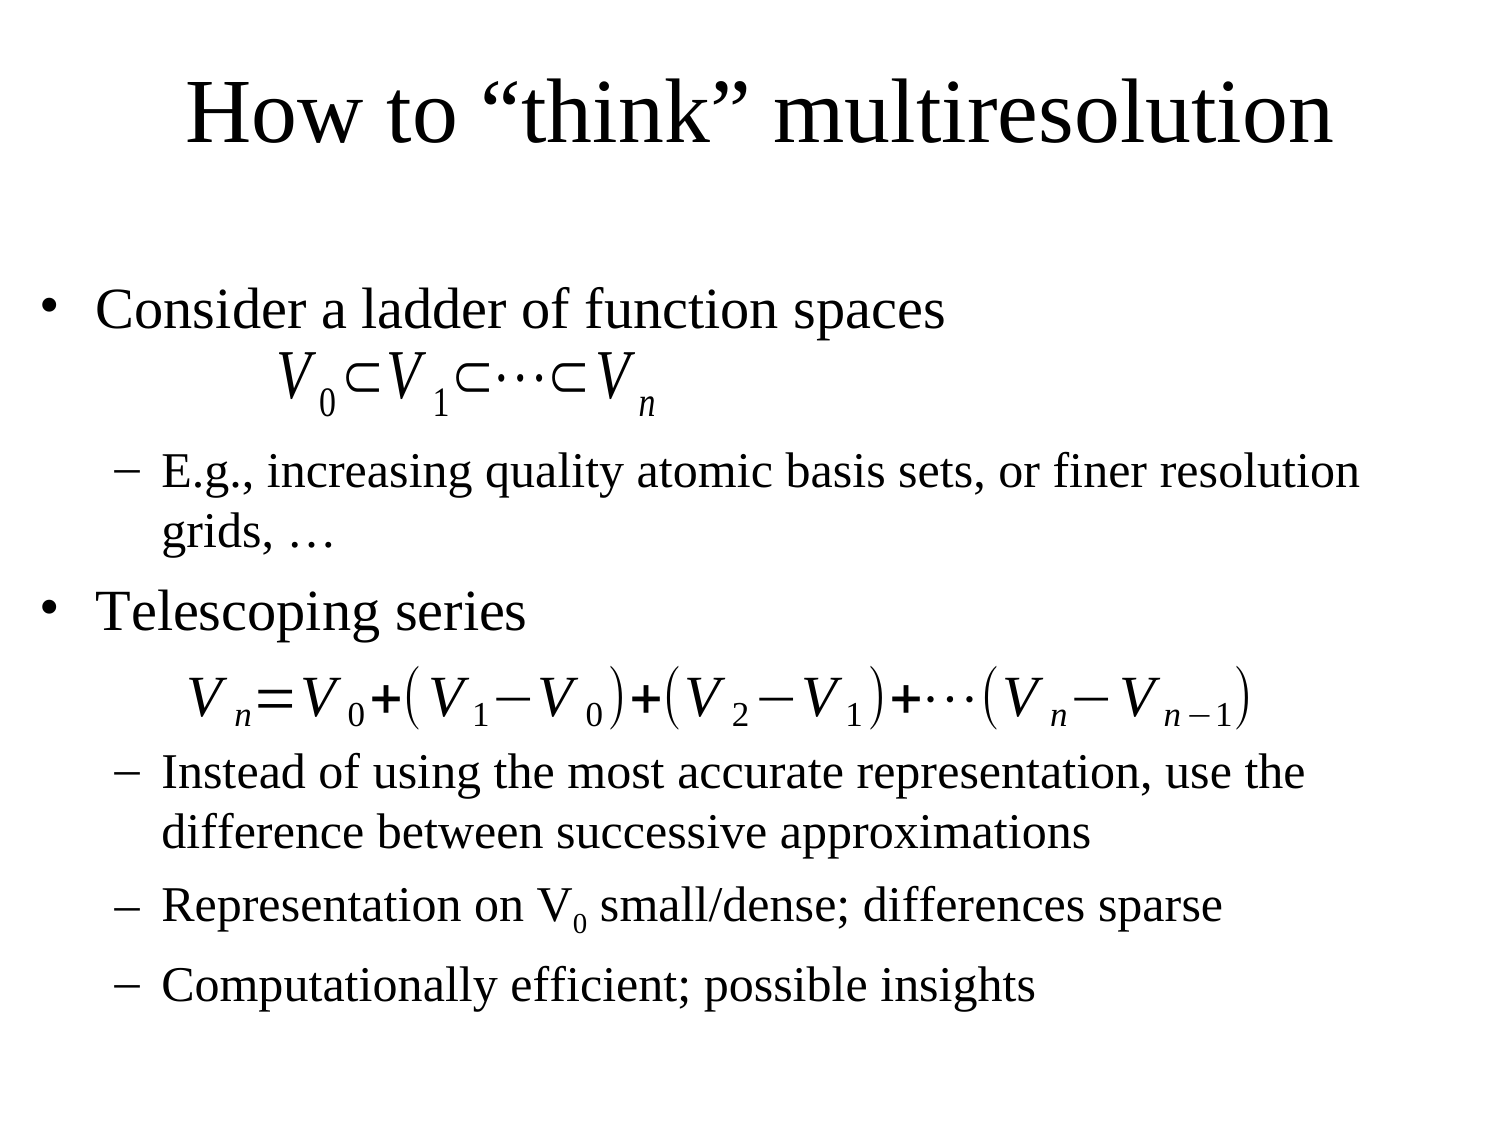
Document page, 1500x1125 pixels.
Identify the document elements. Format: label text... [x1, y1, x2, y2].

chart [262, 337, 671, 426]
title How to “think” multiresolution [75, 37, 1438, 176]
chart [172, 661, 1268, 737]
list Consider a ladder of function spaces E.g., increasing quality atomic basis sets, or finer resolution grids, … Telescoping series Instead of using the most accurate representation, use the difference between successive approximations Representation on V0 small/dense; differences sparse Computationally efficient; possible insights [24, 262, 1488, 1051]
